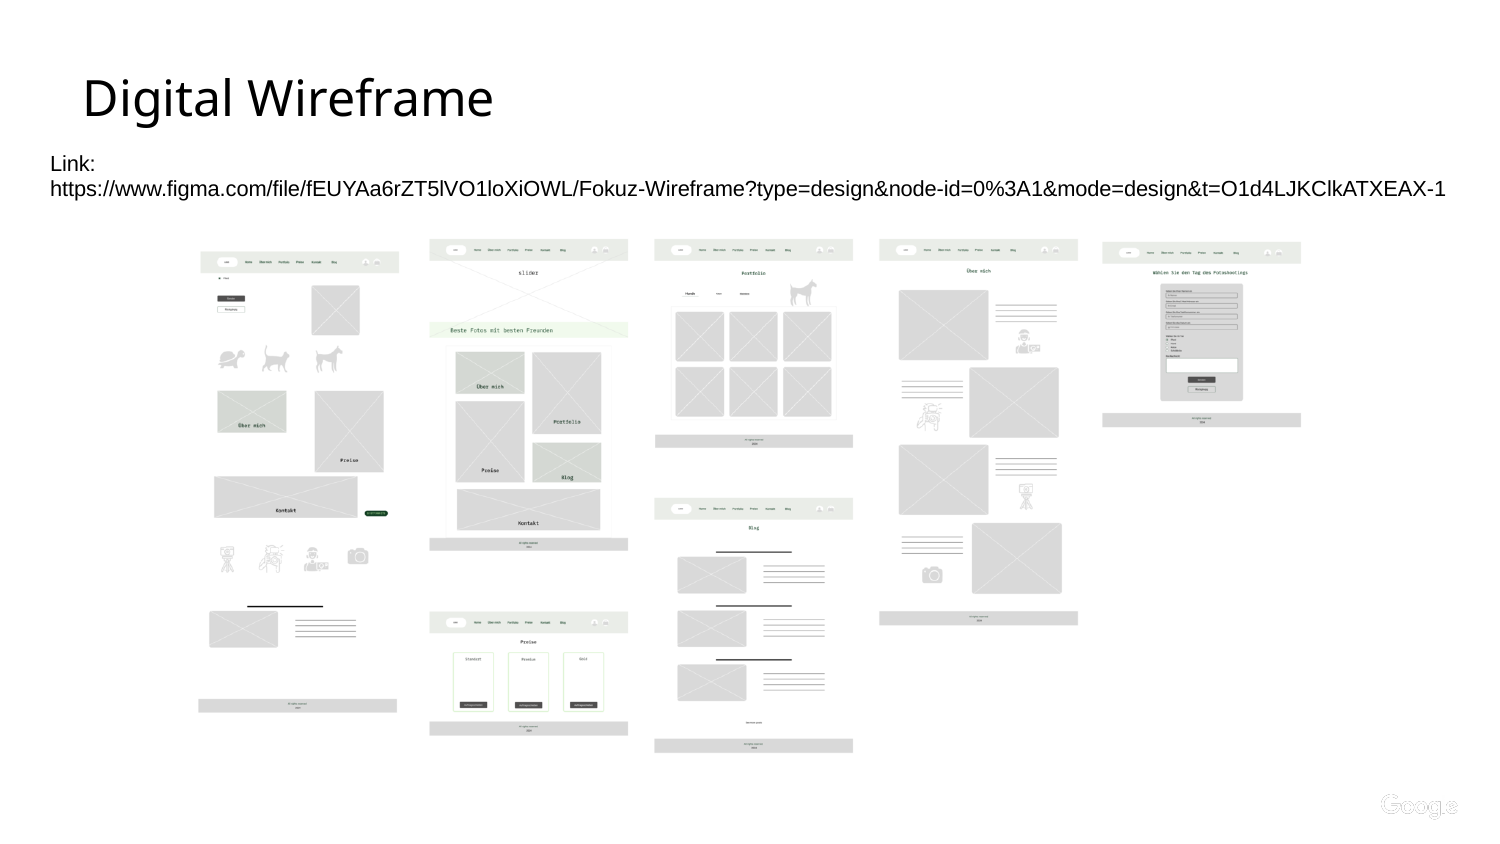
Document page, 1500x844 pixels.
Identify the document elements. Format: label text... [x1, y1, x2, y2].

text_box Digital Wireframe [82, 42, 1232, 142]
picture [147, 208, 1335, 804]
text_box Link: https://www.figma.com/file/fEUYAa6rZT5lVO1loXiOWL/Fokuz-Wireframe?type=design&node-id=0%3A1&mode=design&t=O1d4LJKClkATXEAX-1 [35, 144, 1466, 208]
picture [1381, 794, 1458, 820]
